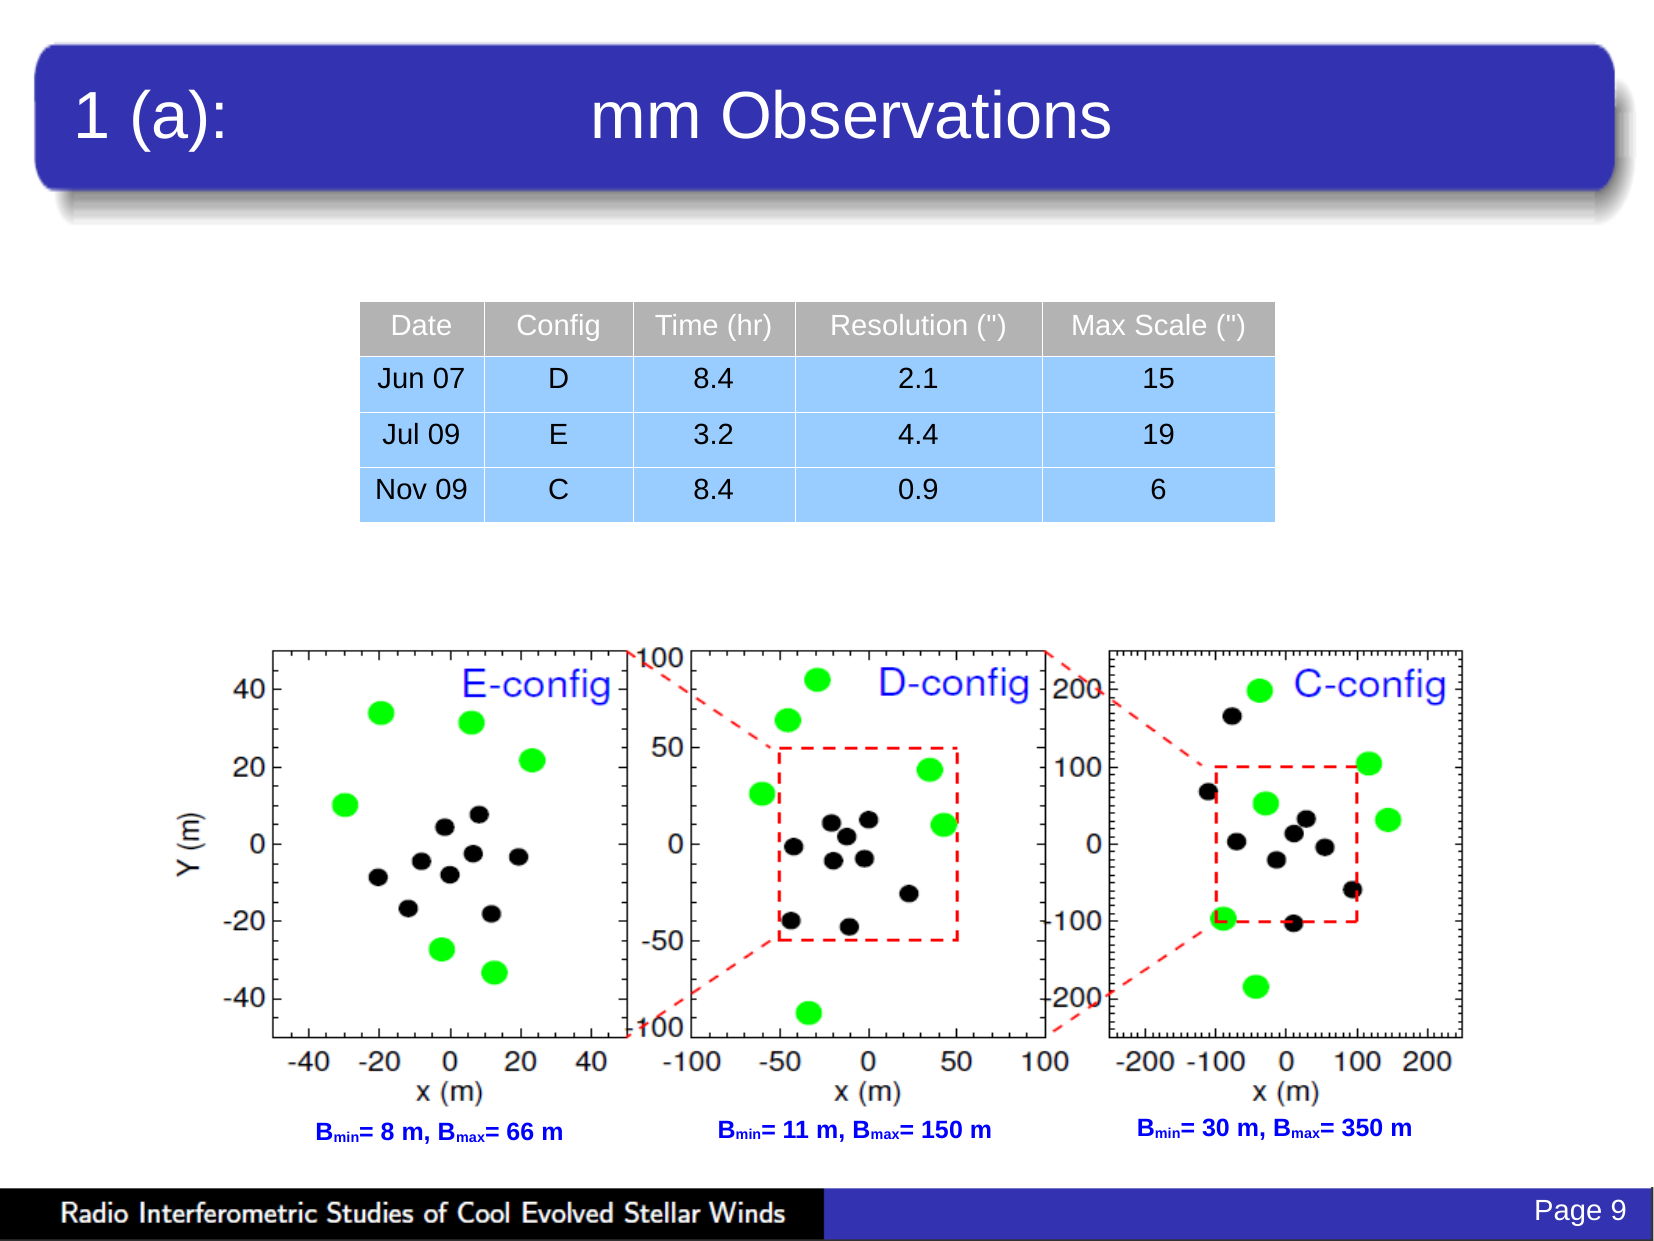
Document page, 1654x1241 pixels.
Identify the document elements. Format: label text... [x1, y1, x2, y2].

table_cell 2.1 [796, 357, 1042, 412]
text_box 1 (a): mm Observations [59, 70, 1595, 189]
table_cell D [485, 357, 633, 412]
table_cell 3.2 [634, 413, 795, 467]
table_cell Nov 09 [360, 468, 484, 522]
table_cell E [485, 413, 633, 467]
table_cell C [485, 468, 633, 522]
table_header Resolution (") [796, 302, 1042, 356]
picture [0, 1187, 1654, 1241]
table_header Config [485, 302, 633, 356]
table_header Max Scale (") [1043, 302, 1275, 356]
table_cell 8.4 [634, 357, 795, 412]
table_header Date [360, 302, 484, 356]
table_cell Jul 09 [360, 413, 484, 467]
table_cell 8.4 [634, 468, 795, 522]
table_header Time (hr) [634, 302, 795, 356]
table_cell 4.4 [796, 413, 1042, 467]
table_cell 6 [1043, 468, 1275, 522]
table_cell 0.9 [796, 468, 1042, 522]
table_cell 15 [1043, 357, 1275, 412]
text_box Bmin= 8 m, Bmax= 66 m [300, 1110, 585, 1162]
table_cell Jun 07 [360, 357, 484, 412]
text_box Bmin= 11 m, Bmax= 150 m [702, 1107, 1034, 1160]
text_box Page 9 [814, 1187, 1642, 1235]
picture [171, 639, 1471, 1111]
picture [23, 29, 1648, 237]
table_cell 19 [1043, 413, 1275, 467]
text_box Bmin= 30 m, Bmax= 350 m [1122, 1106, 1453, 1158]
